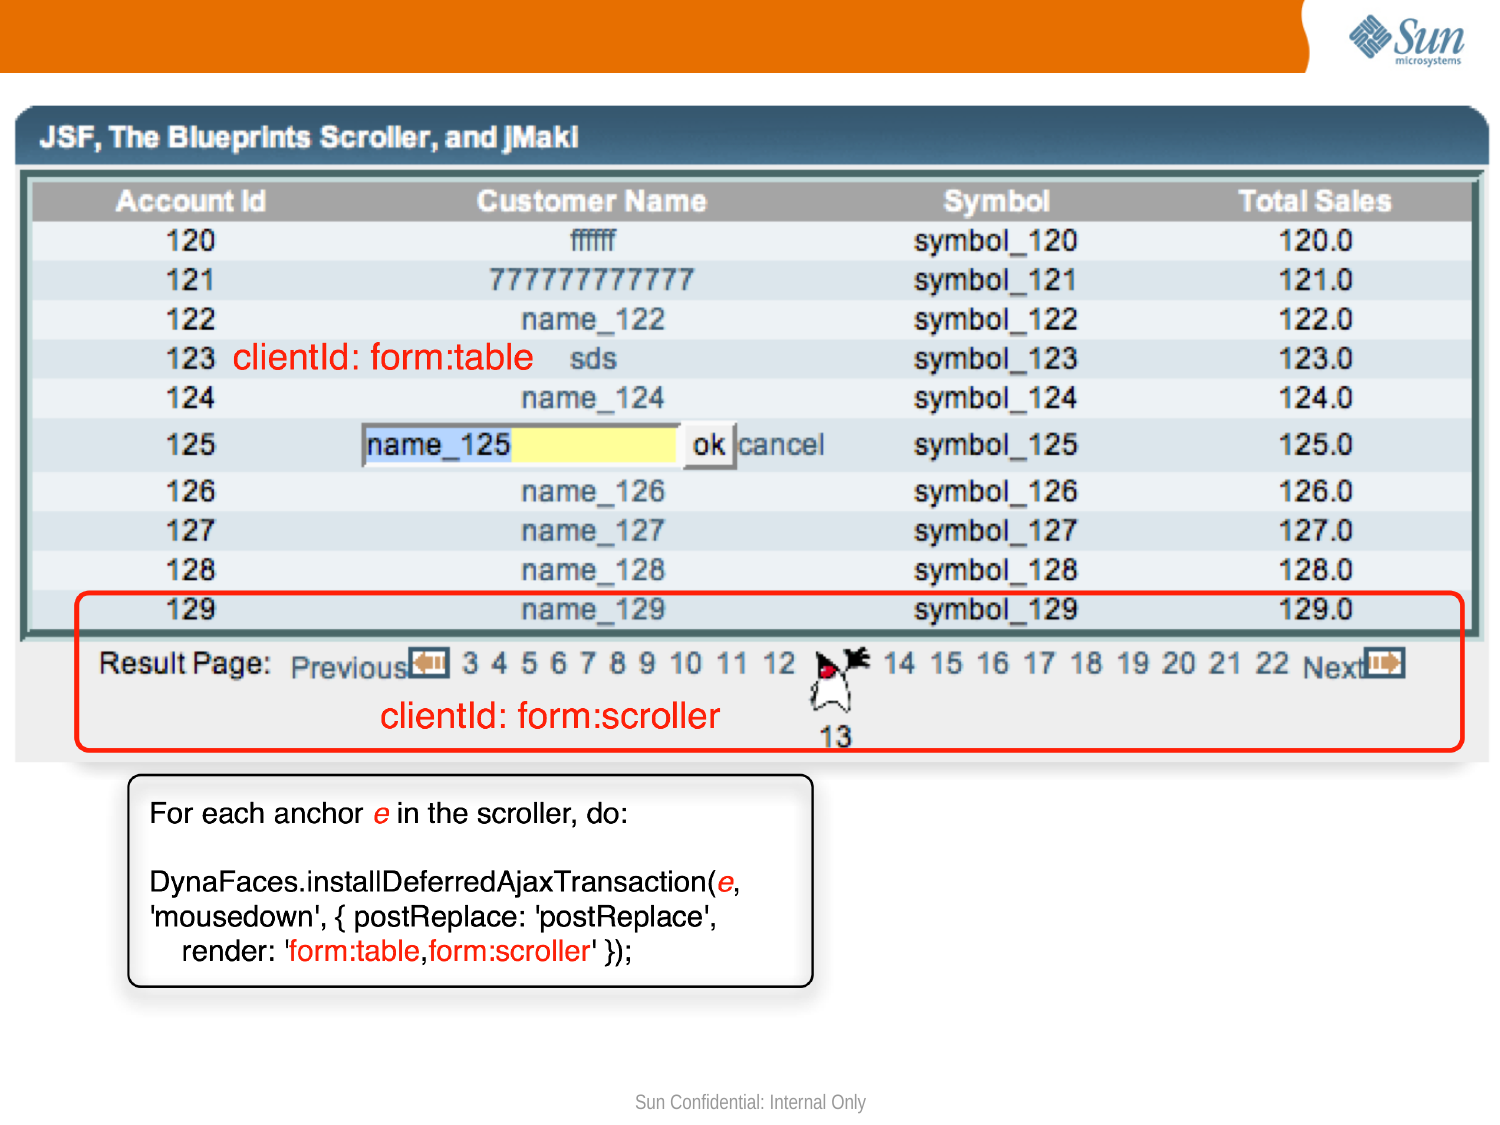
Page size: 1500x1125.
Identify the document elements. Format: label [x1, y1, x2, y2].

picture [5, 103, 1500, 1023]
picture [0, 0, 1500, 73]
